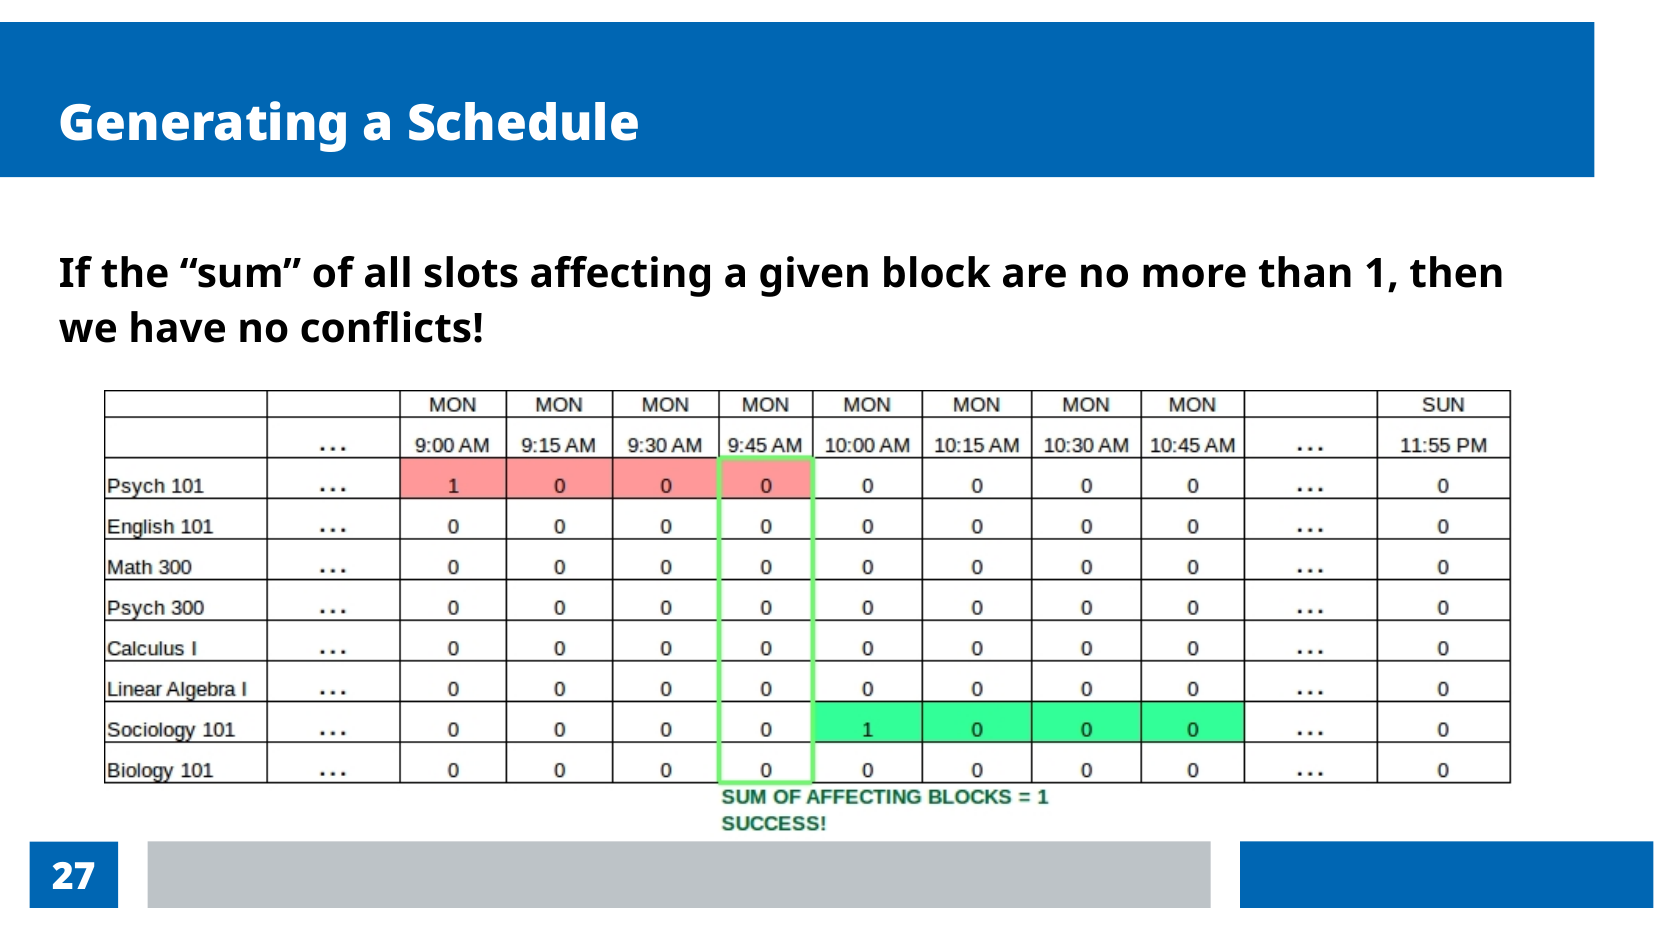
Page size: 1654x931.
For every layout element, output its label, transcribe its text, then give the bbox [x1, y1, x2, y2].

picture [104, 390, 1516, 841]
list If the “sum” of all slots affecting a given block are no more than 1, then we have no conflicts! [59, 243, 1565, 421]
title Generating a Schedule [59, 44, 1595, 156]
